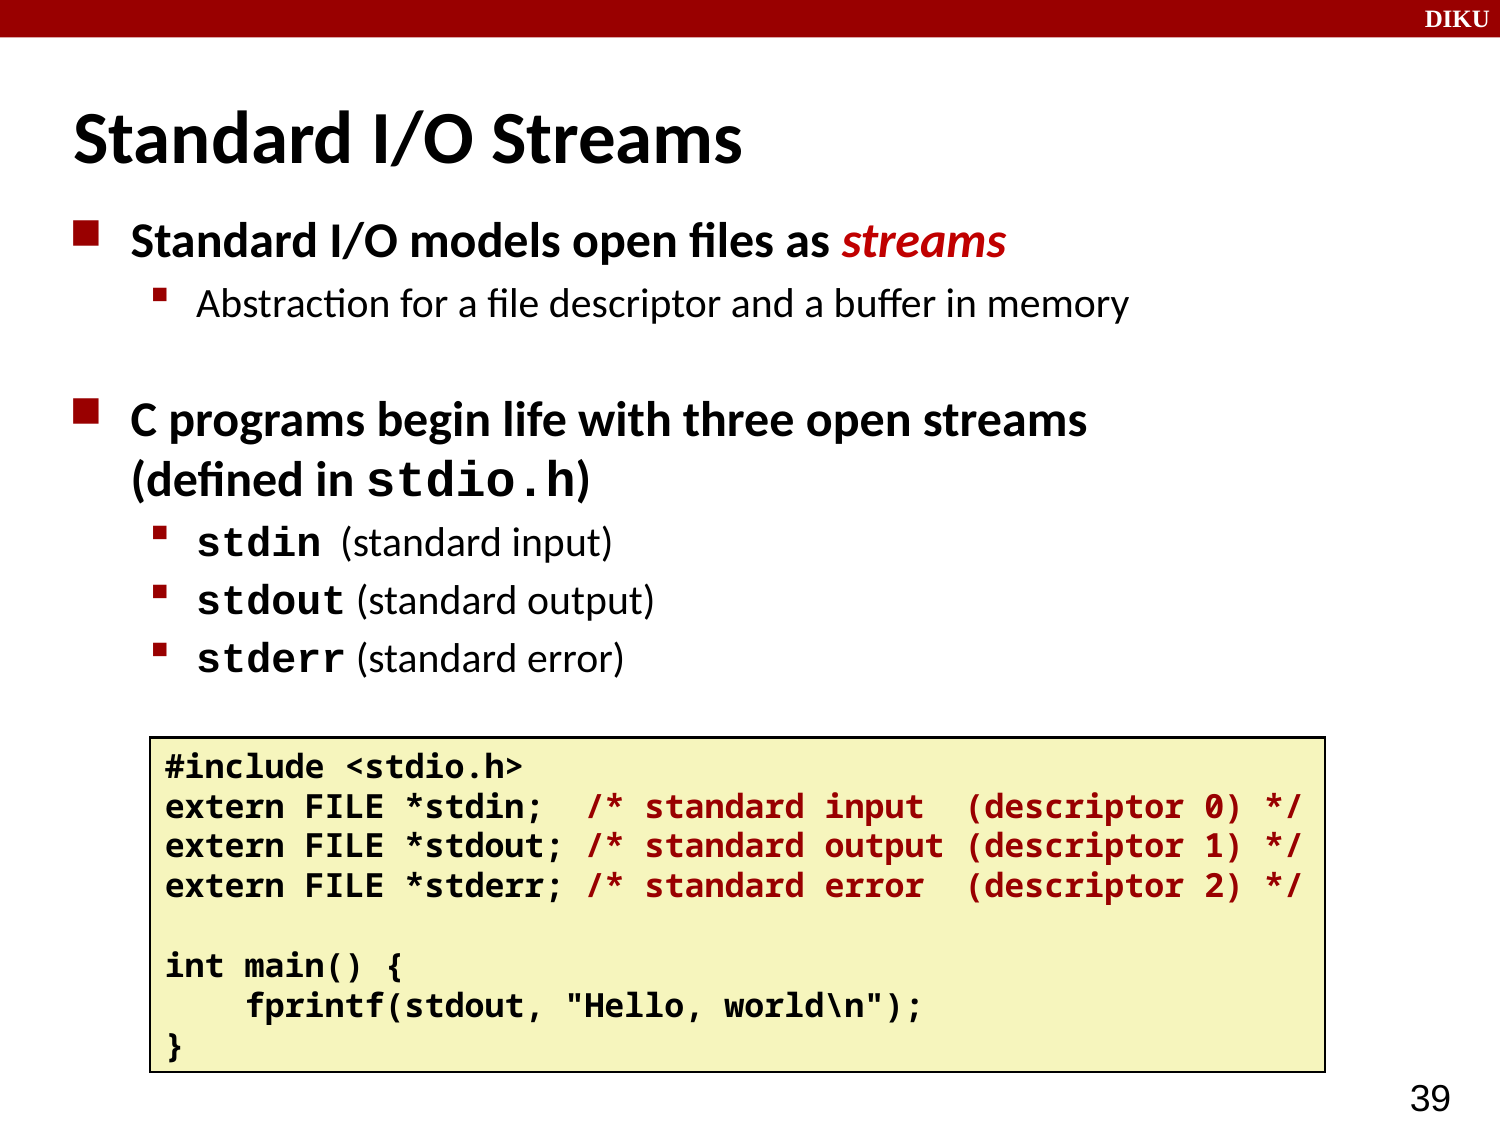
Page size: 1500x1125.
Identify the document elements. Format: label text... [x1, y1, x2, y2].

text_box Standard I/O models open files as streams Abstraction for a file descriptor and a buffer in memory C programs begin life with three open streams (defined in stdio.h) stdin (standard input) stdout (standard output) stderr (standard error) [59, 200, 1423, 688]
text_box Standard I/O Streams [58, 71, 1304, 197]
text_box #include <stdio.h> extern FILE *stdin; /* standard input (descriptor 0) */ extern FILE *stdout; /* standard output (descriptor 1) */ extern FILE *stderr; /* standard error (descriptor 2) */ int main() { fprintf(stdout, "Hello, world\n"); } [149, 737, 1326, 1072]
